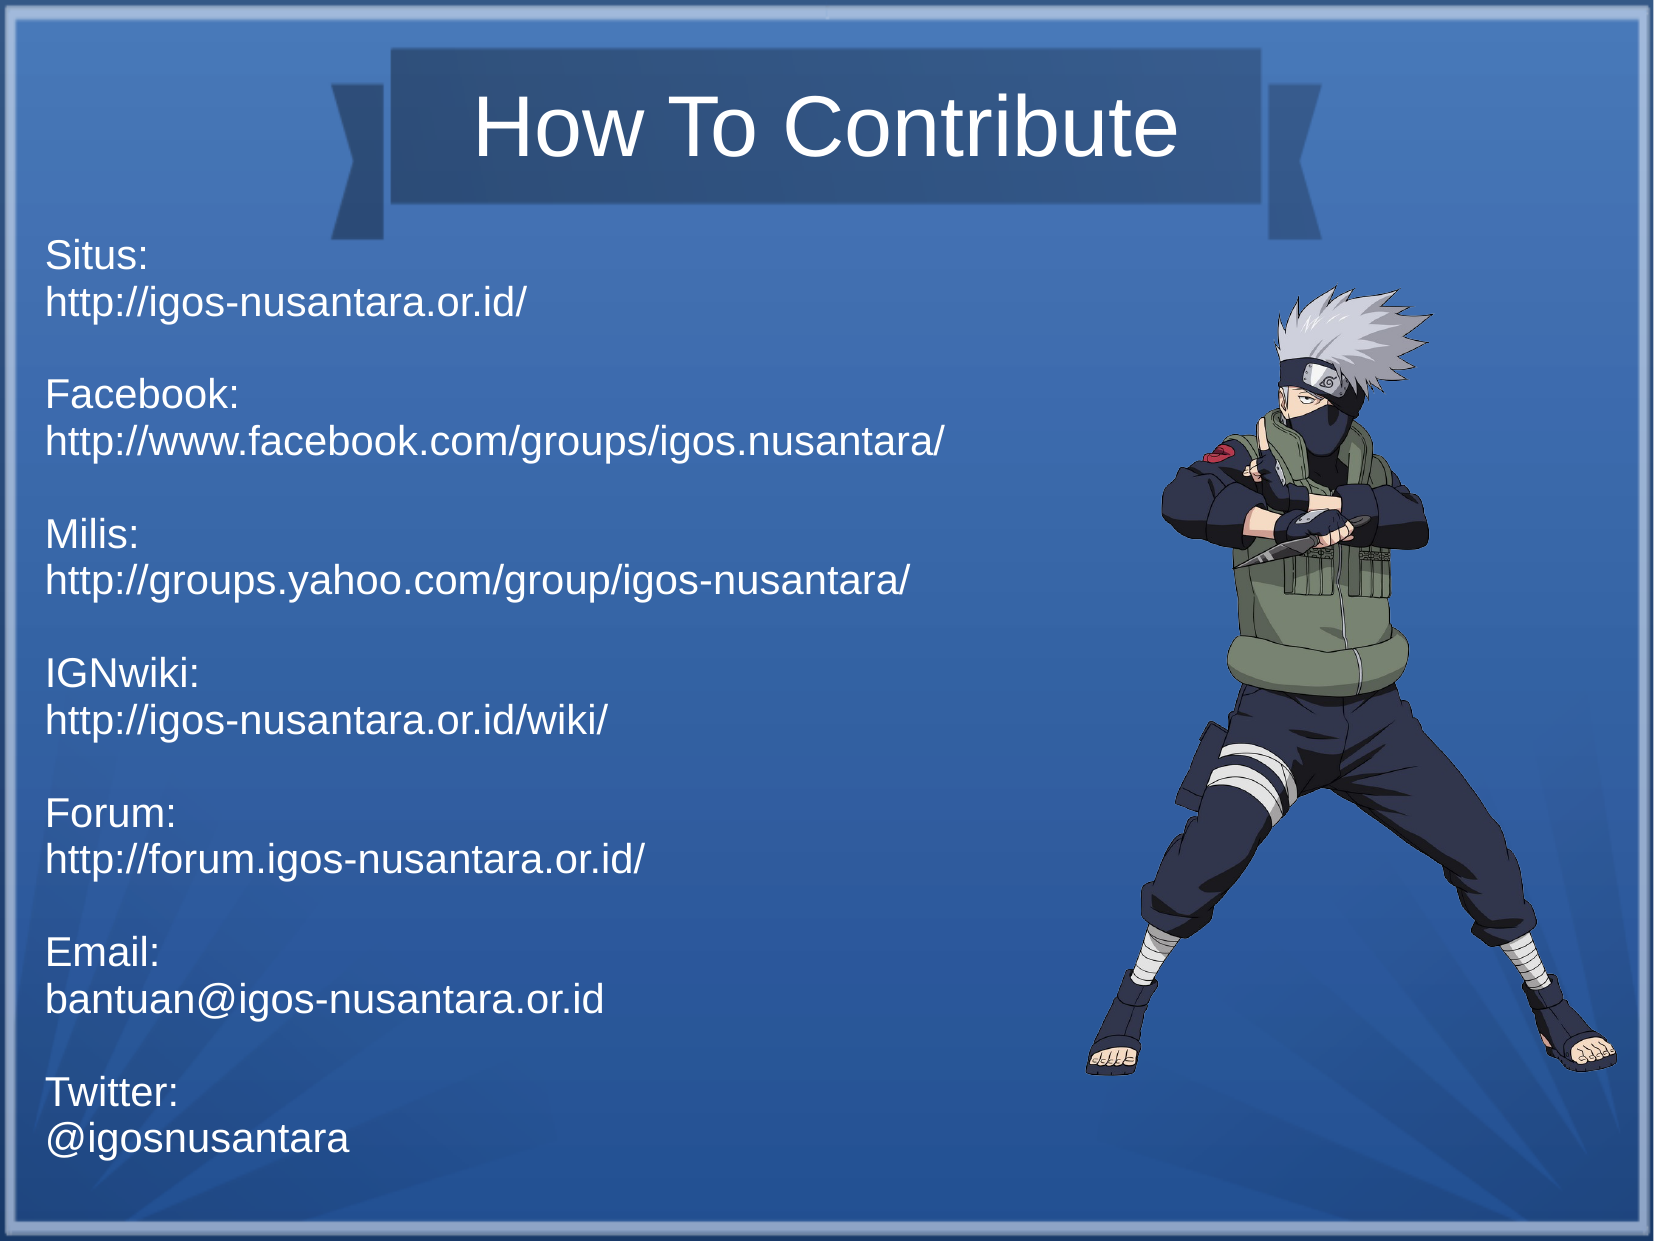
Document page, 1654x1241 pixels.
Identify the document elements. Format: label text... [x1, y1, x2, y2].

title How To Contribute [389, 49, 1264, 205]
picture [0, 0, 1654, 1241]
text_box Situs: http://igos-nusantara.or.id/ Facebook: http://www.facebook.com/groups/igos.nusantara/ Milis: http://groups.yahoo.com/group/igos-nusantara/ IGNwiki: http://igos-nusantara.or.id/wiki/ Forum: http://forum.igos-nusantara.or.id/ Email: bantuan@igos-nusantara.or.id Twitter: @igosnusantara [30, 224, 1141, 1169]
